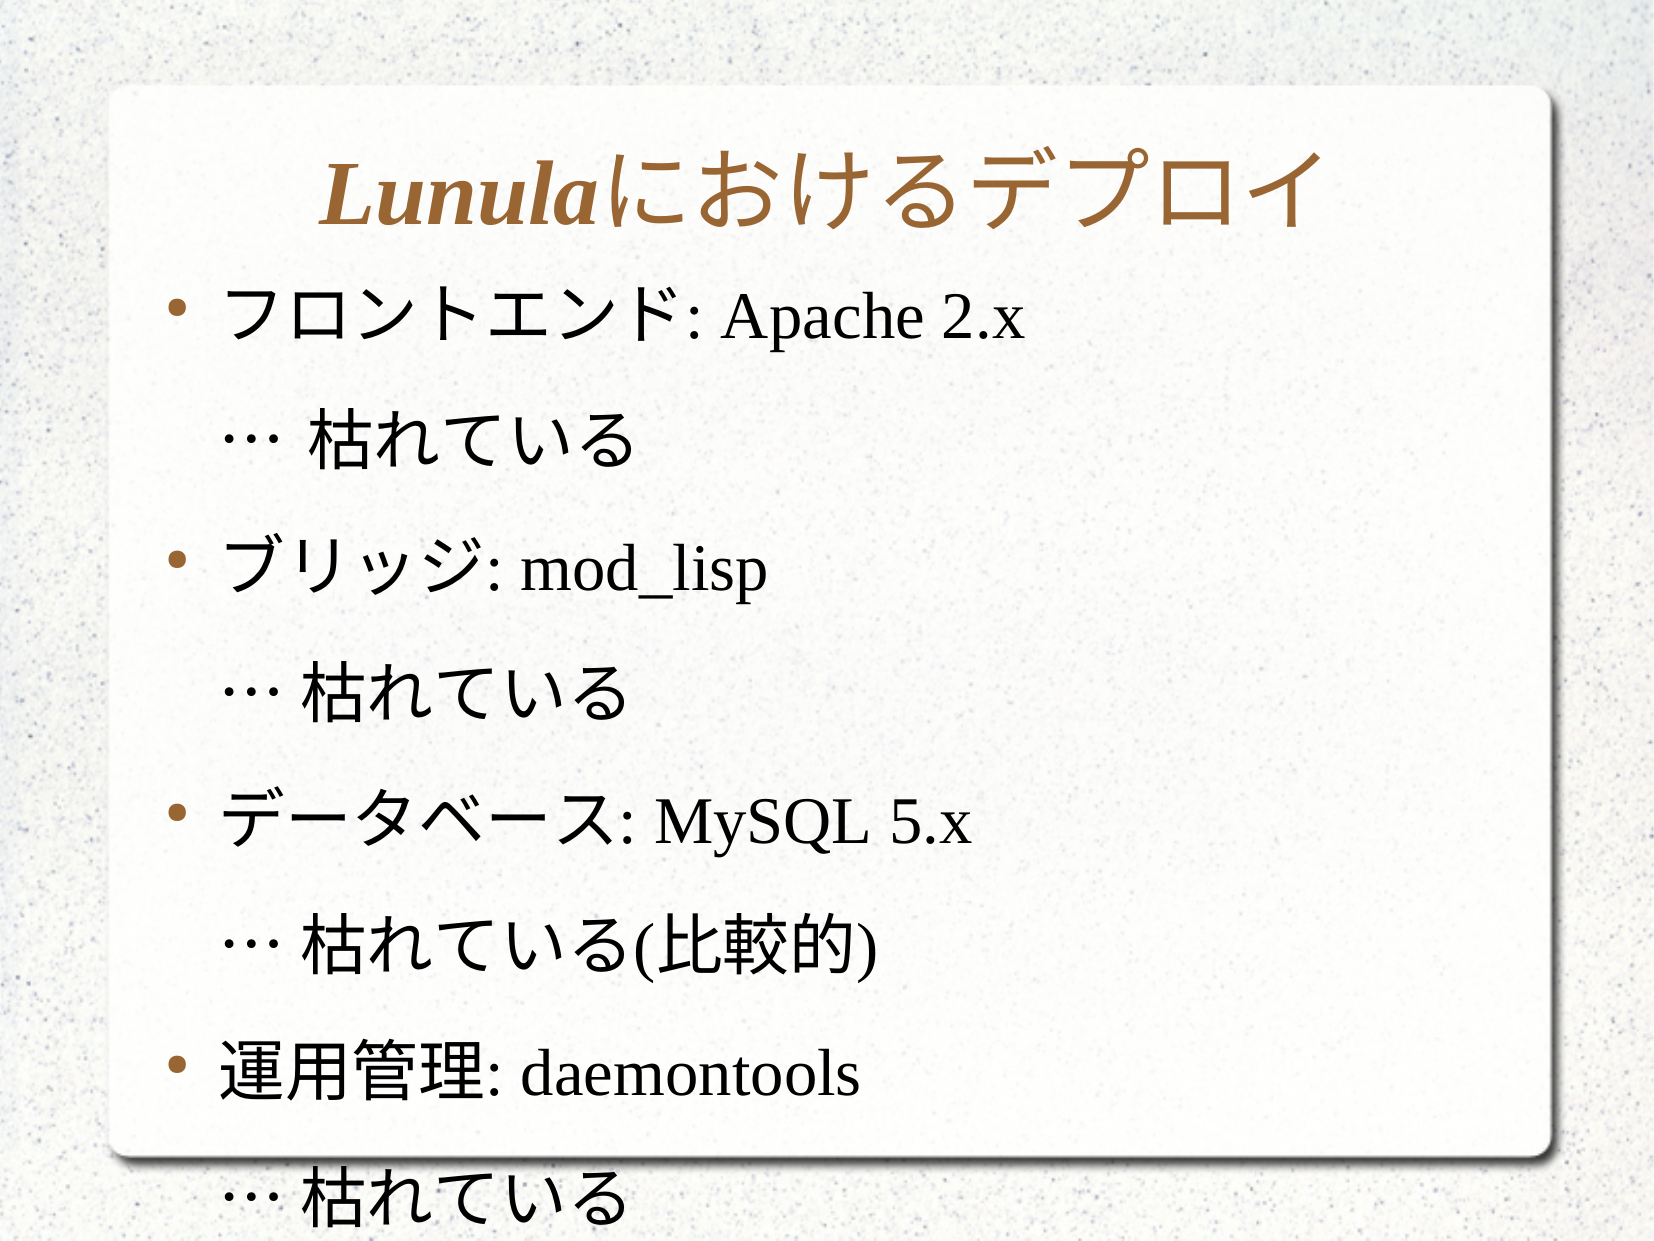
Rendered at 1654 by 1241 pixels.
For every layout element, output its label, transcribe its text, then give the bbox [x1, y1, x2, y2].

picture [0, 0, 1654, 1241]
title Lunulaにおけるデプロイ [118, 88, 1536, 281]
list フロントエンド: Apache 2.x … 枯れている ブリッジ: mod_lisp … 枯れている データベース: MySQL 5.x … 枯れている(比較的) 運用管理: daemontools … 枯れている [147, 260, 1506, 1152]
